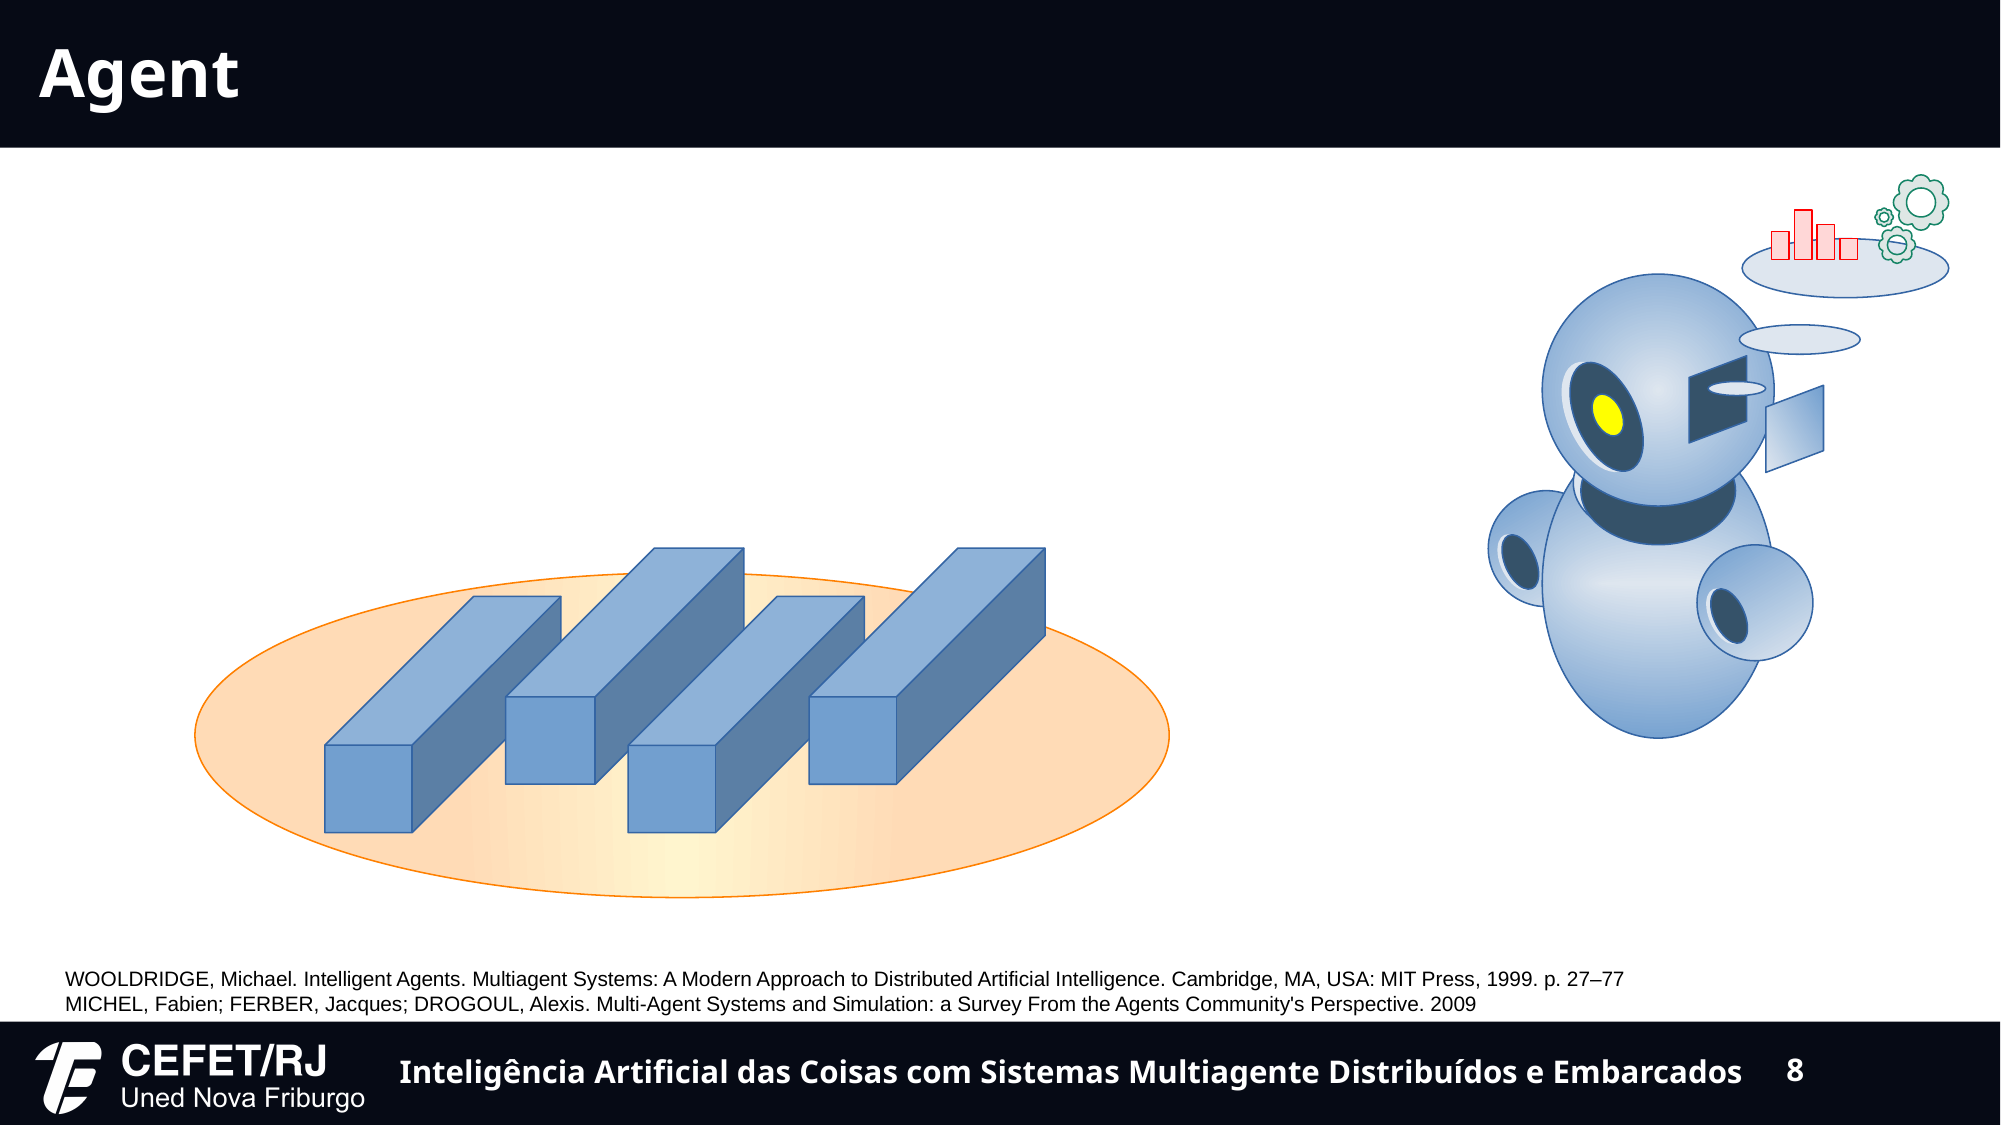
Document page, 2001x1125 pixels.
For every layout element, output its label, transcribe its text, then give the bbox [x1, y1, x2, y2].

text_box WOOLDRIDGE, Michael. Intelligent Agents. Multiagent Systems: A Modern Approach to Distributed Artificial Intelligence. Cambridge, MA, USA: MIT Press, 1999. p. 27–77 MICHEL, Fabien; FERBER, Jacques; DROGOUL, Alexis. Multi-Agent Systems and Simulation: a Survey From the Agents Community's Perspective. 2009 [50, 958, 1969, 1024]
text_box [1893, 174, 1949, 231]
text_box [1874, 208, 1894, 227]
text_box Agent [25, 23, 1999, 119]
text_box [1742, 210, 1949, 298]
text_box [1488, 274, 1861, 739]
picture [0, 1001, 398, 1125]
text_box [194, 549, 1170, 898]
